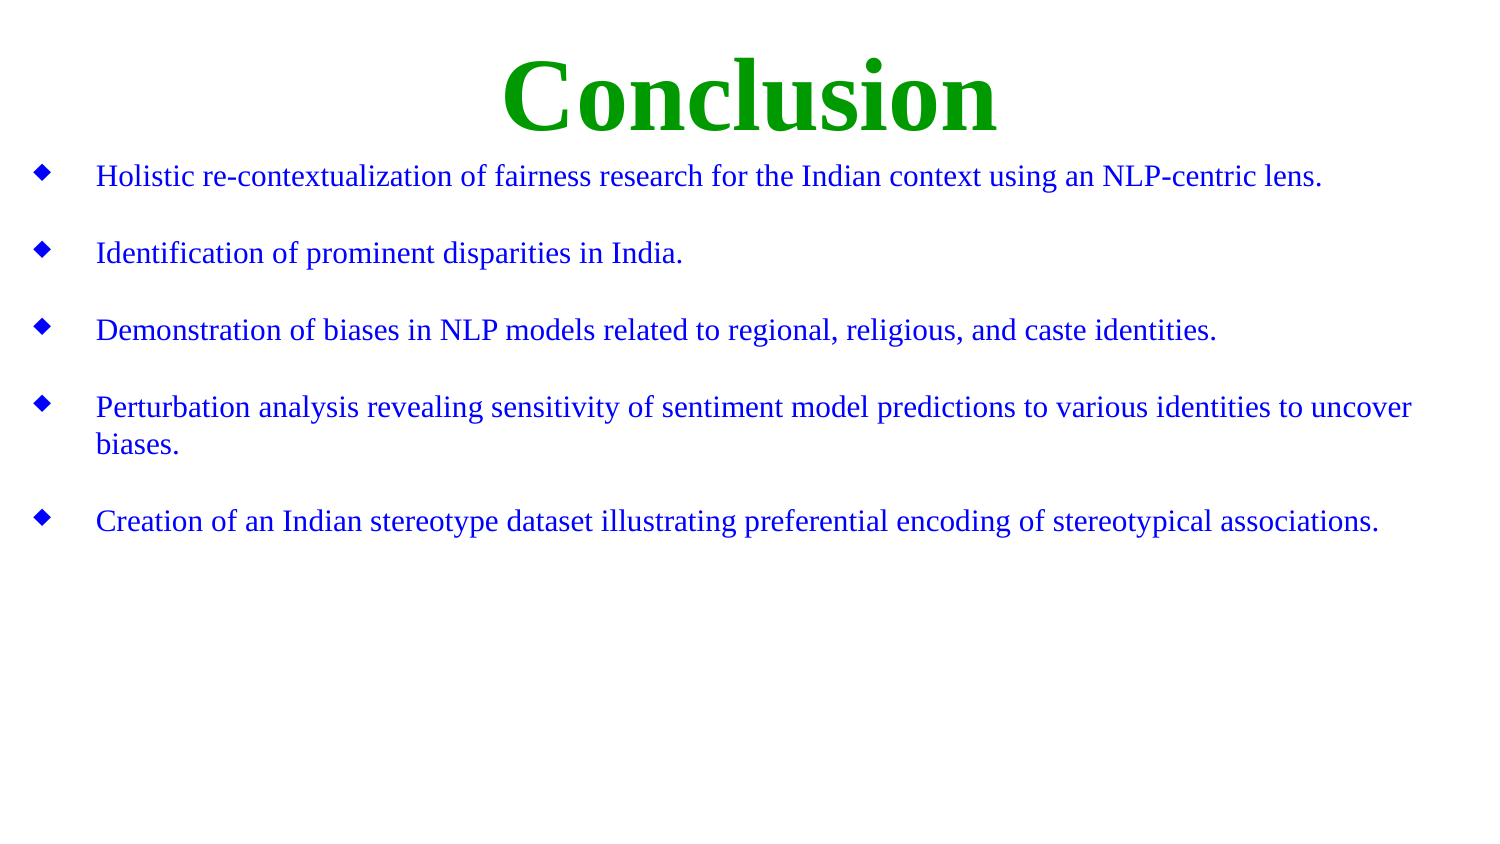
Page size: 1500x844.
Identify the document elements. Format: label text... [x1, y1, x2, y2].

title Conclusion [0, 0, 1500, 178]
list Holistic re-contextualization of fairness research for the Indian context using an NLP-centric lens. Identification of prominent disparities in India. Demonstration of biases in NLP models related to regional, religious, and caste identities. Perturbation analysis revealing sensitivity of sentiment model predictions to various identities to uncover biases. Creation of an Indian stereotype dataset illustrating preferential encoding of stereotypical associations. [5, 147, 1500, 844]
